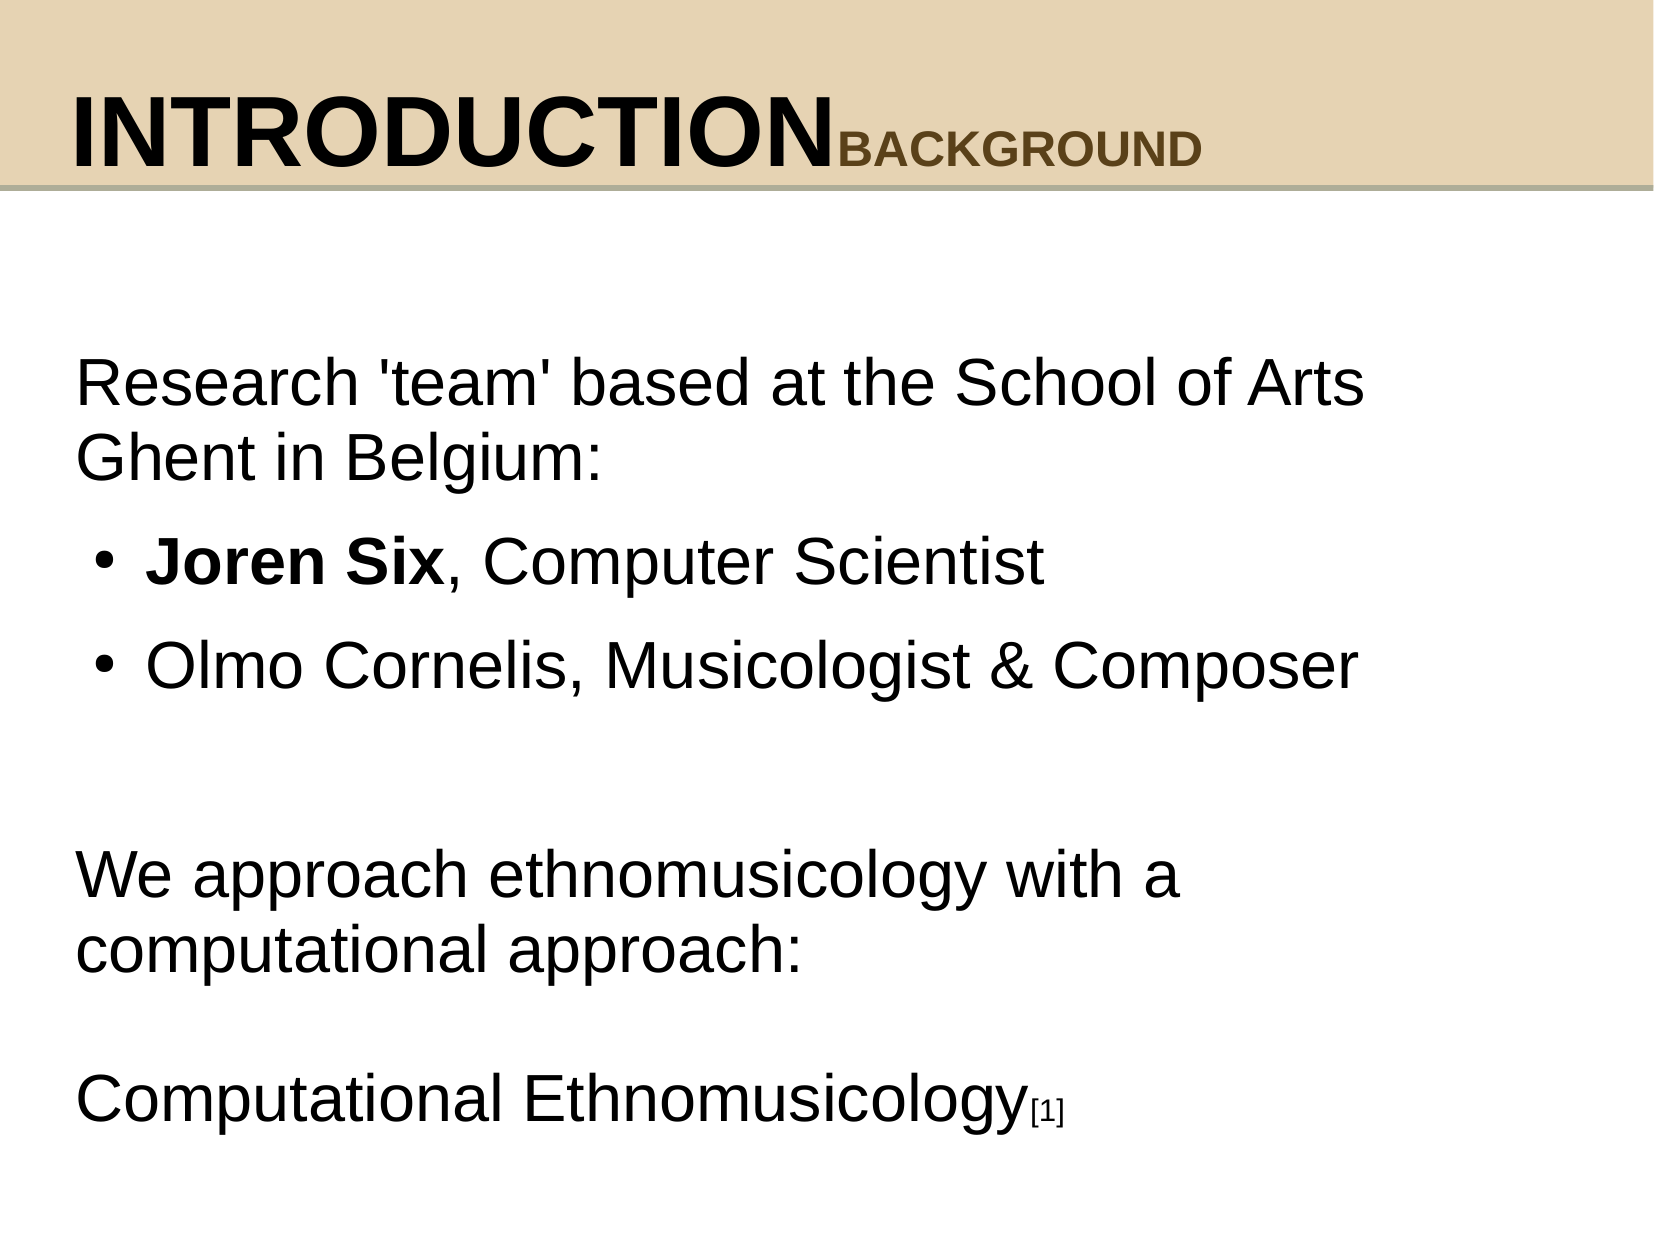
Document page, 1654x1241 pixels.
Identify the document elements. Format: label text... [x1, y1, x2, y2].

title INTRODUCTIONBACKGROUND [0, 0, 1654, 188]
list [0, 1012, 1654, 1241]
list Research 'team' based at the School of Arts Ghent in Belgium: Joren Six, Computer Scientist Olmo Cornelis, Musicologist & Composer We approach ethnomusicology with a computational approach: Computational Ethnomusicology[1] [74, 345, 1425, 1012]
